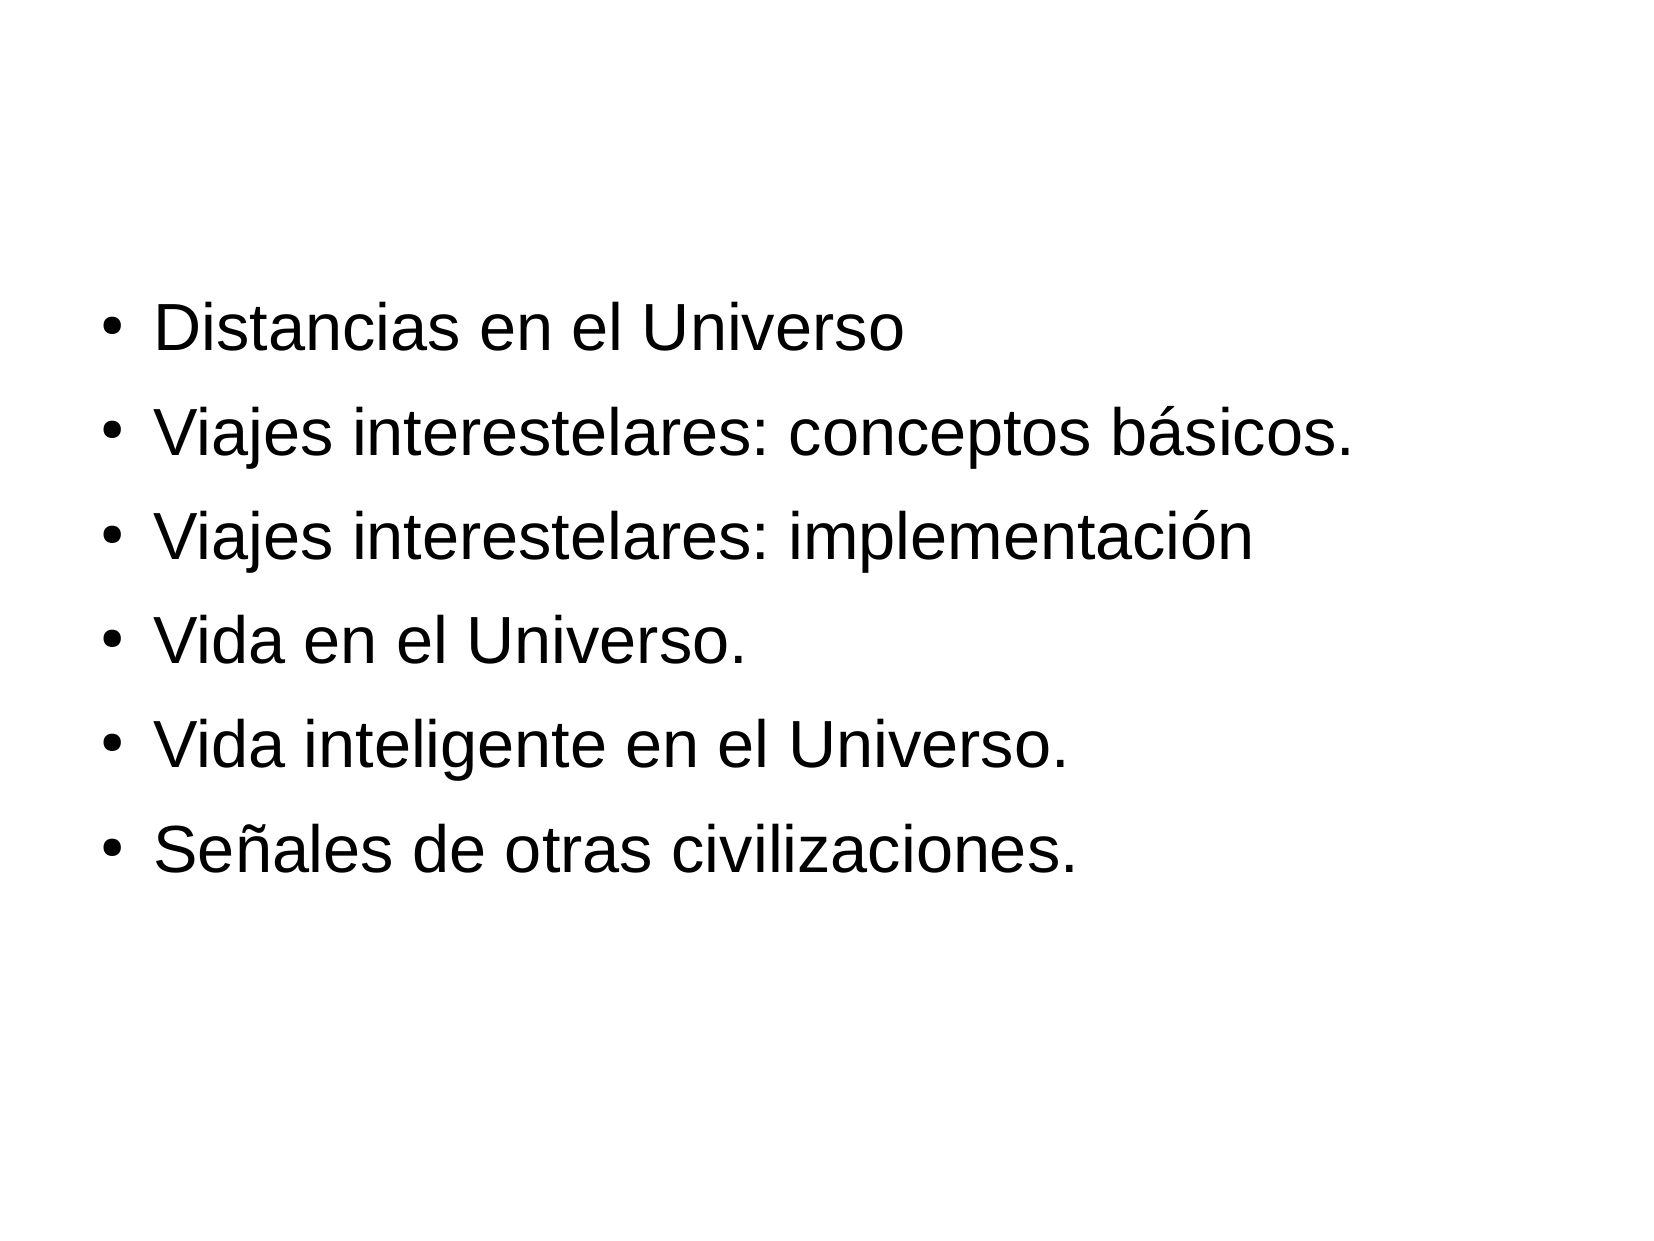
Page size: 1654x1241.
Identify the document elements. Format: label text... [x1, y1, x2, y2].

list Distancias en el Universo Viajes interestelares: conceptos básicos. Viajes interestelares: implementación Vida en el Universo. Vida inteligente en el Universo. Señales de otras civilizaciones. [82, 290, 1538, 1010]
